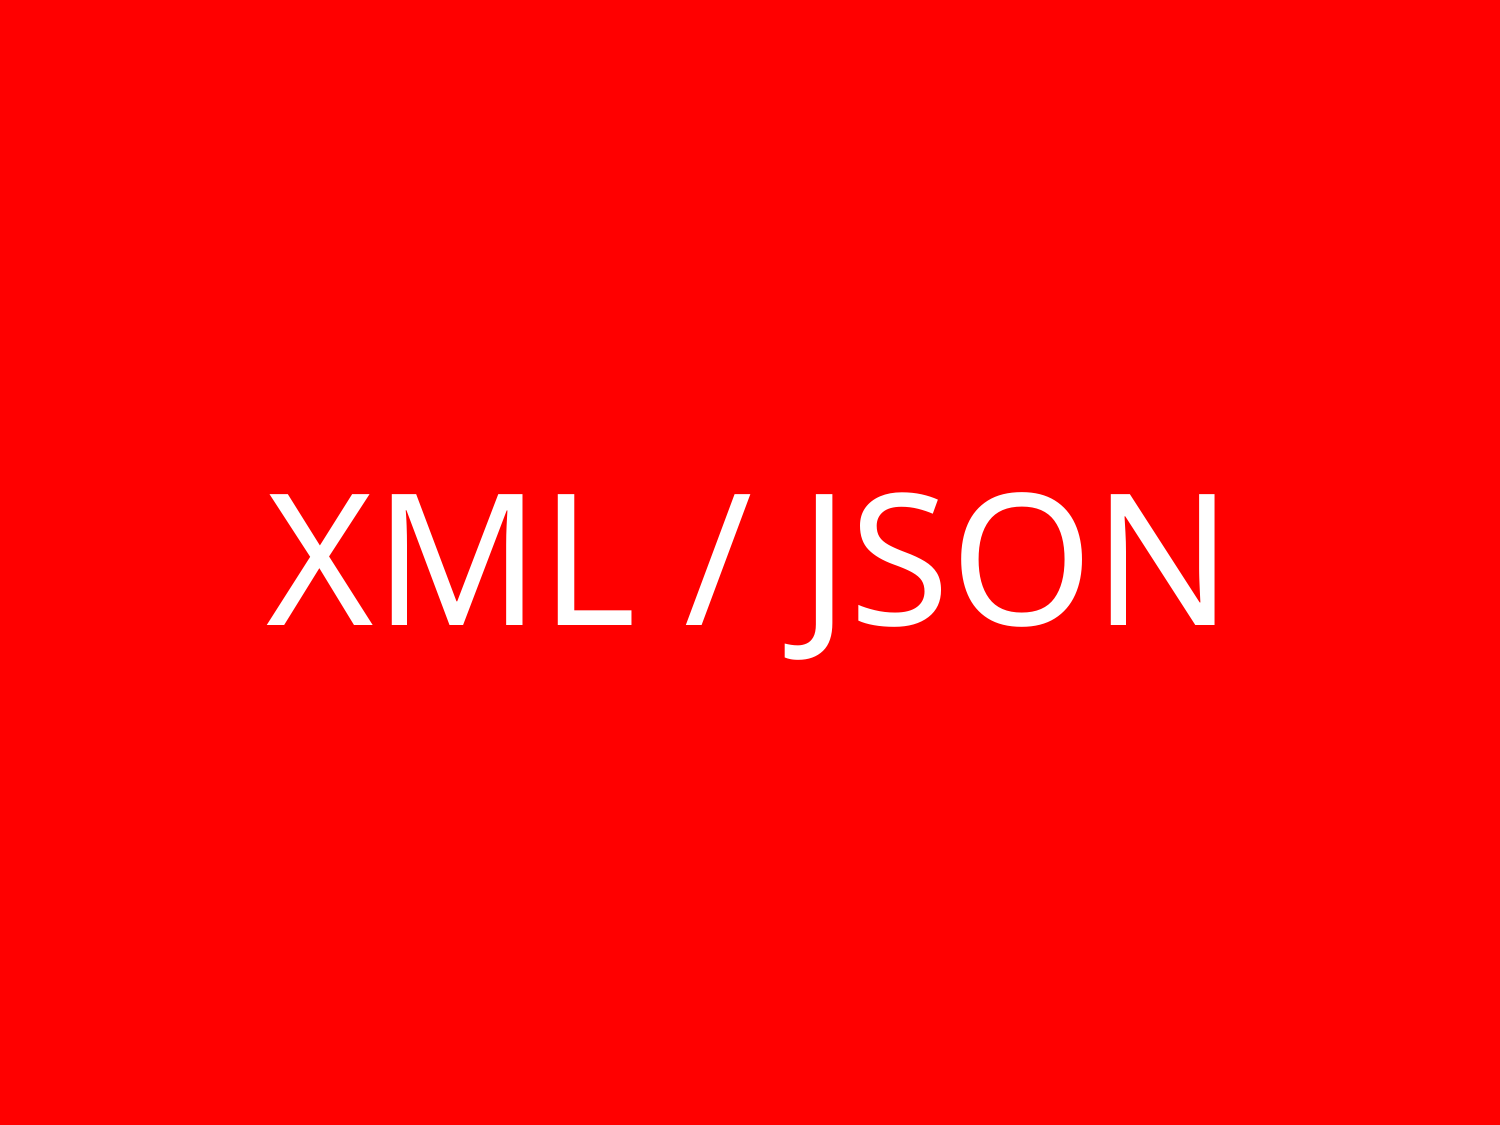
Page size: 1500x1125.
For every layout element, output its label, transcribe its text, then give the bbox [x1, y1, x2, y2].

list XML / JSON [0, 435, 1500, 871]
